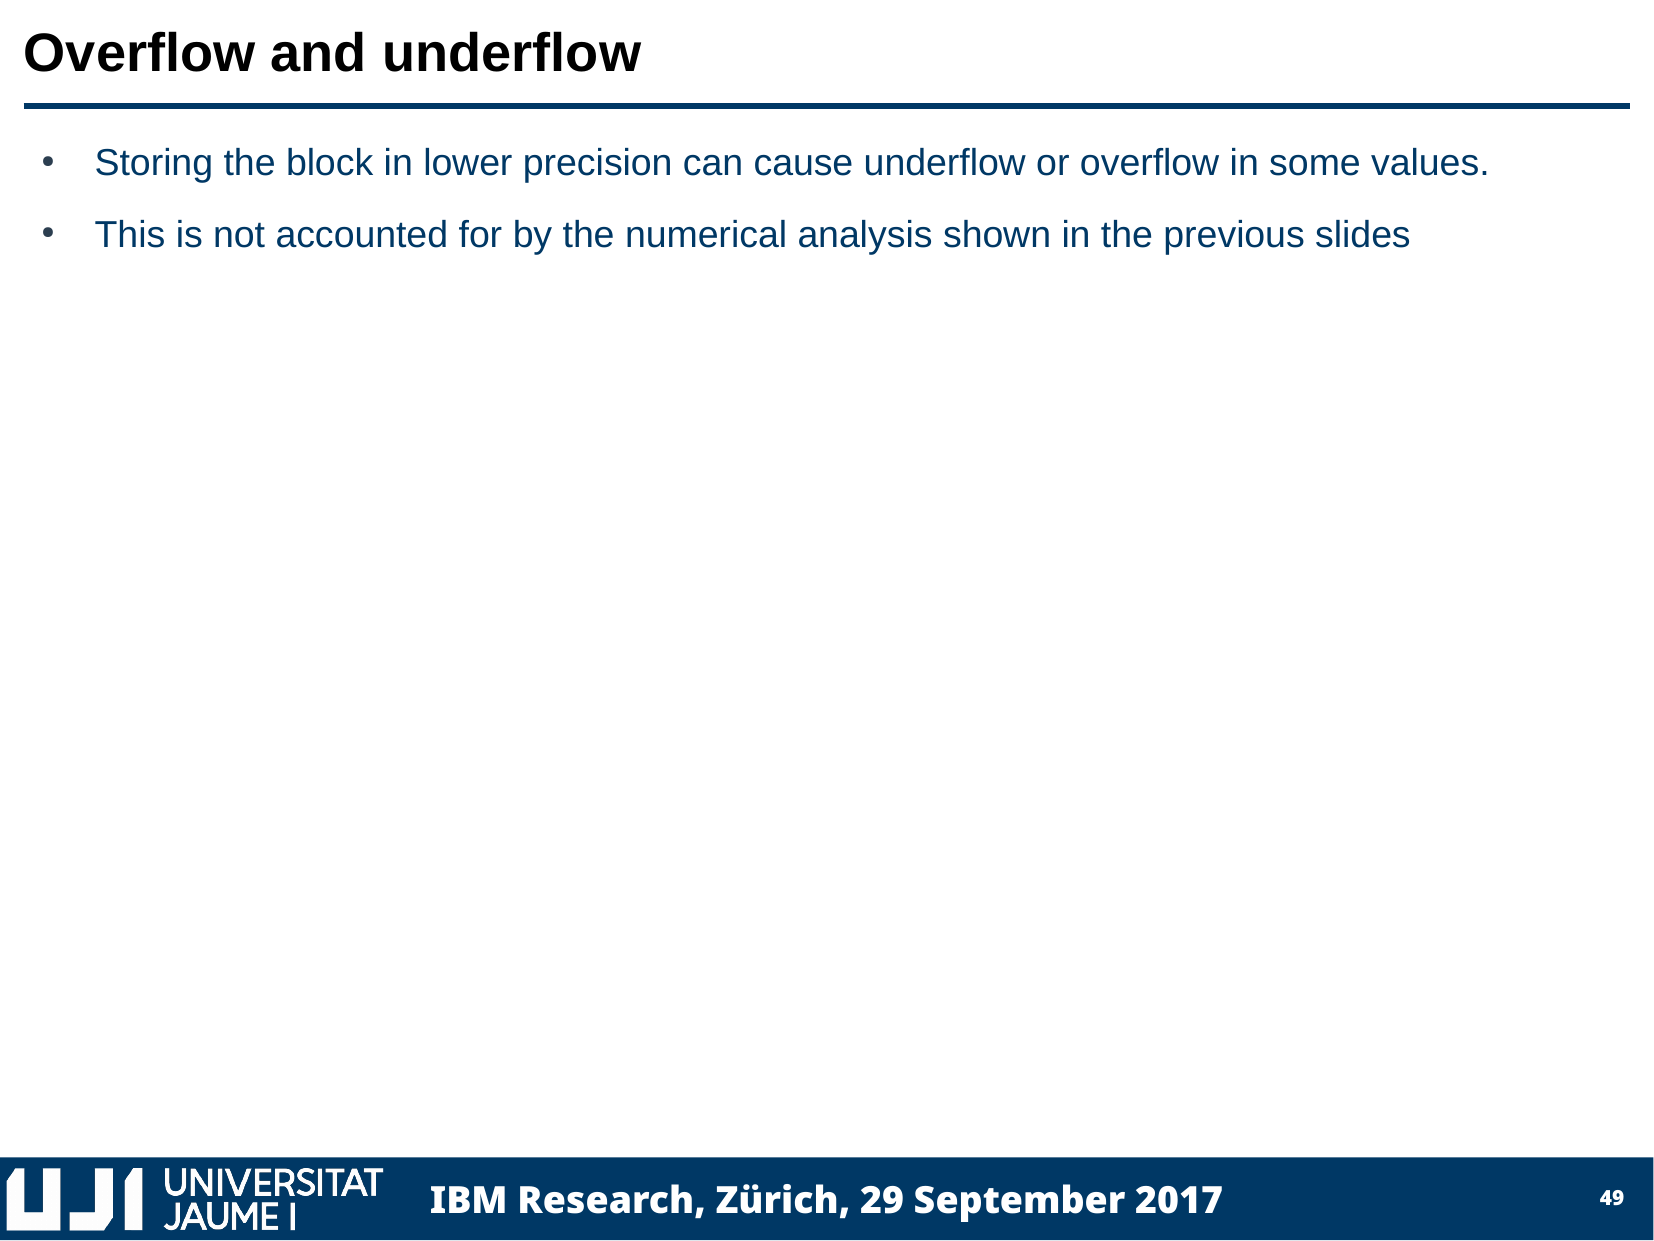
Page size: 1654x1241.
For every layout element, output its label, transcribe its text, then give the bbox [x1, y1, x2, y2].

title Overflow and underflow [23, 0, 1630, 107]
picture [0, 1158, 390, 1241]
list Storing the block in lower precision can cause underflow or overflow in some values. This is not accounted for by the numerical analysis shown in the previous slides [23, 141, 1630, 1134]
